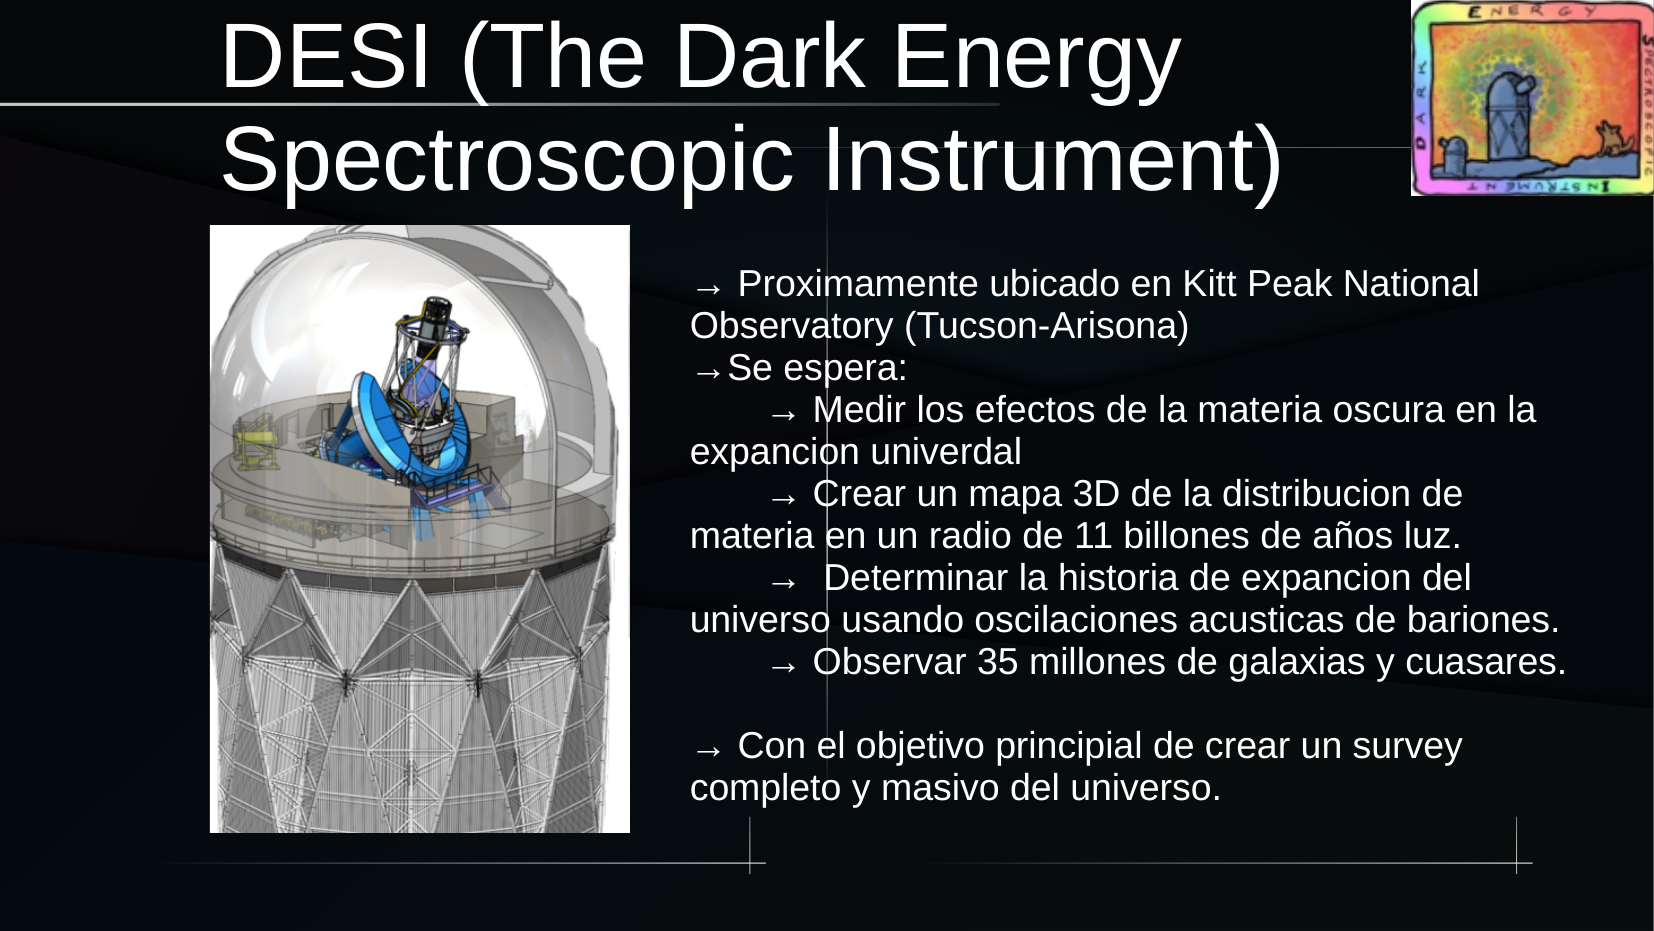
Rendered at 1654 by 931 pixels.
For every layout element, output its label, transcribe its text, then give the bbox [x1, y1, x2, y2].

title DESI (The Dark Energy Spectroscopic Instrument) [220, 4, 1654, 211]
text_box → Proximamente ubicado en Kitt Peak National Observatory (Tucson-Arisona) →Se espera: → Medir los efectos de la materia oscura en la expancion univerdal → Crear un mapa 3D de la distribucion de materia en un radio de 11 billones de años luz. → Determinar la historia de expancion del universo usando oscilaciones acusticas de bariones. → Observar 35 millones de galaxias y cuasares. → Con el objetivo principial de crear un survey completo y masivo del universo. [675, 255, 1606, 858]
picture [0, 0, 1654, 931]
